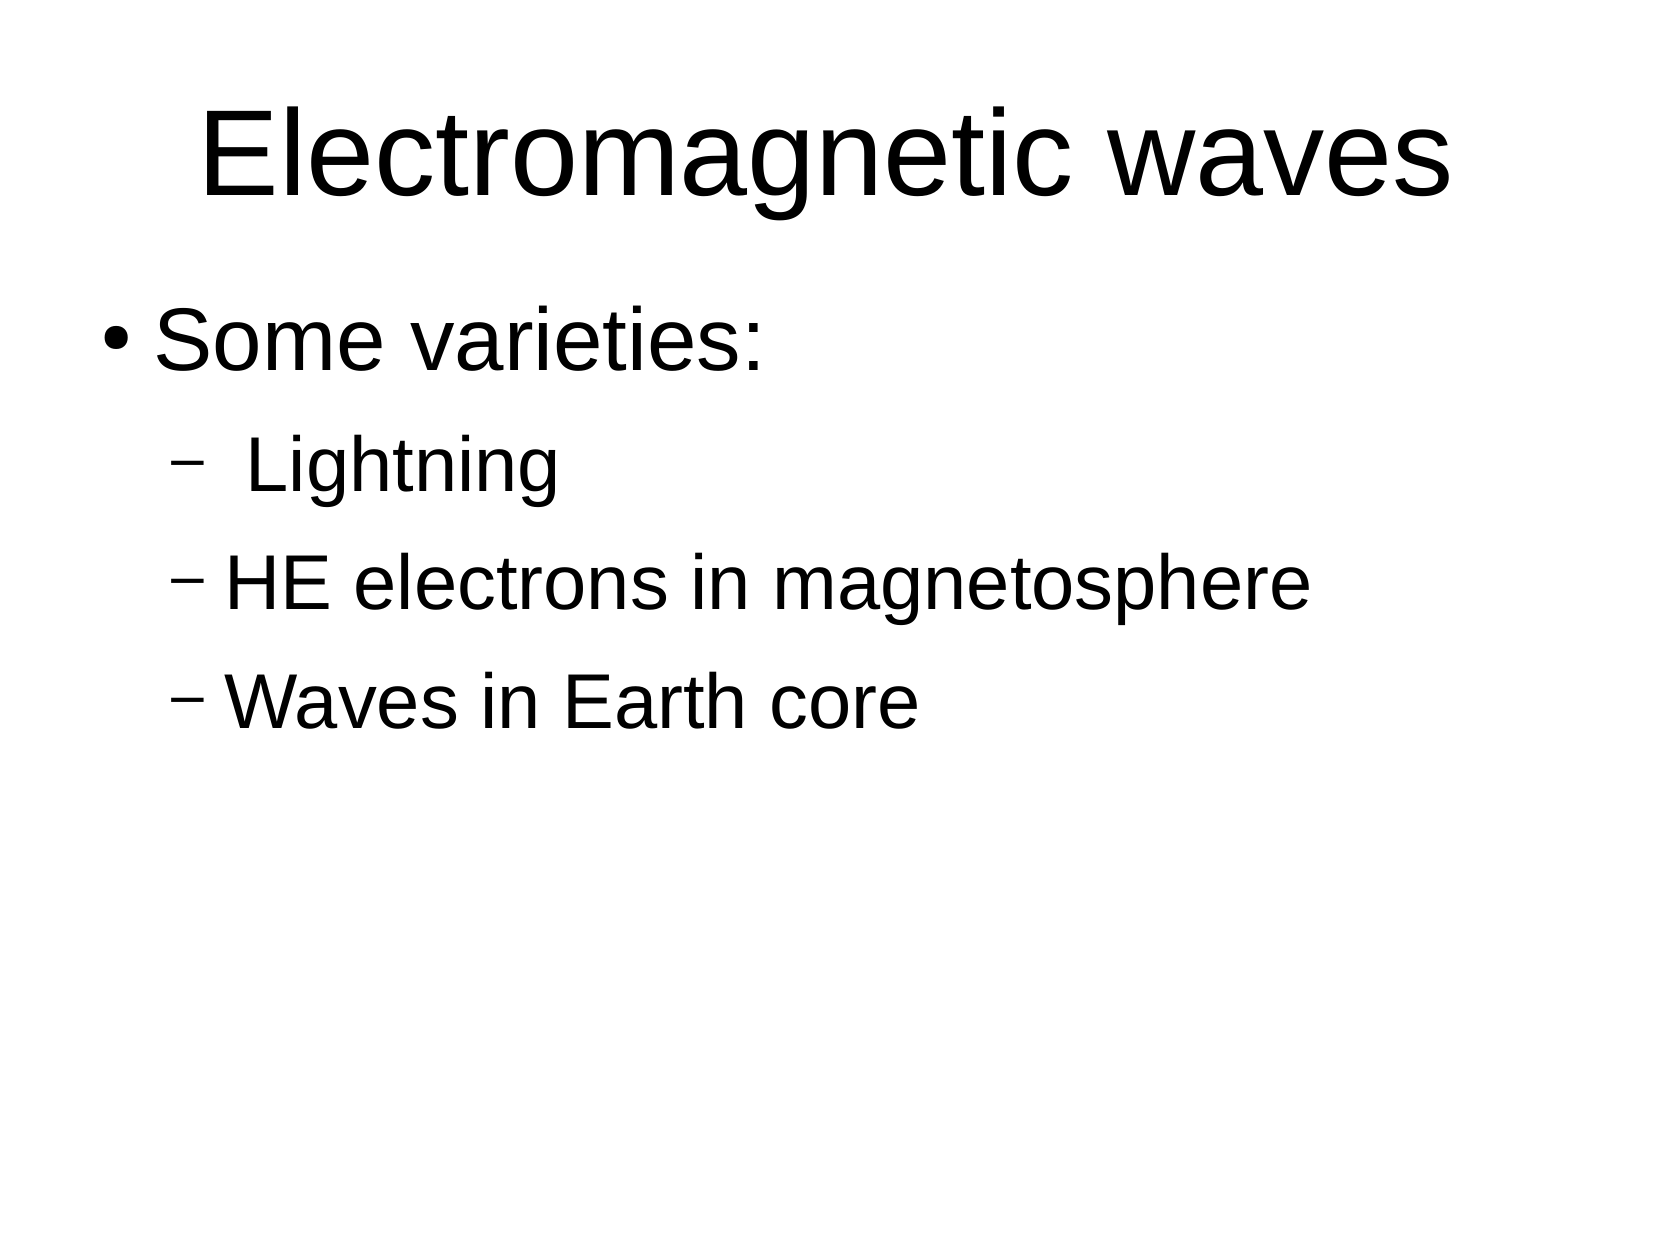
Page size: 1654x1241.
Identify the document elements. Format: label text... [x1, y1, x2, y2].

list Some varieties: Lightning HE electrons in magnetosphere Waves in Earth core [82, 290, 1571, 1010]
title Electromagnetic waves [82, 49, 1571, 257]
